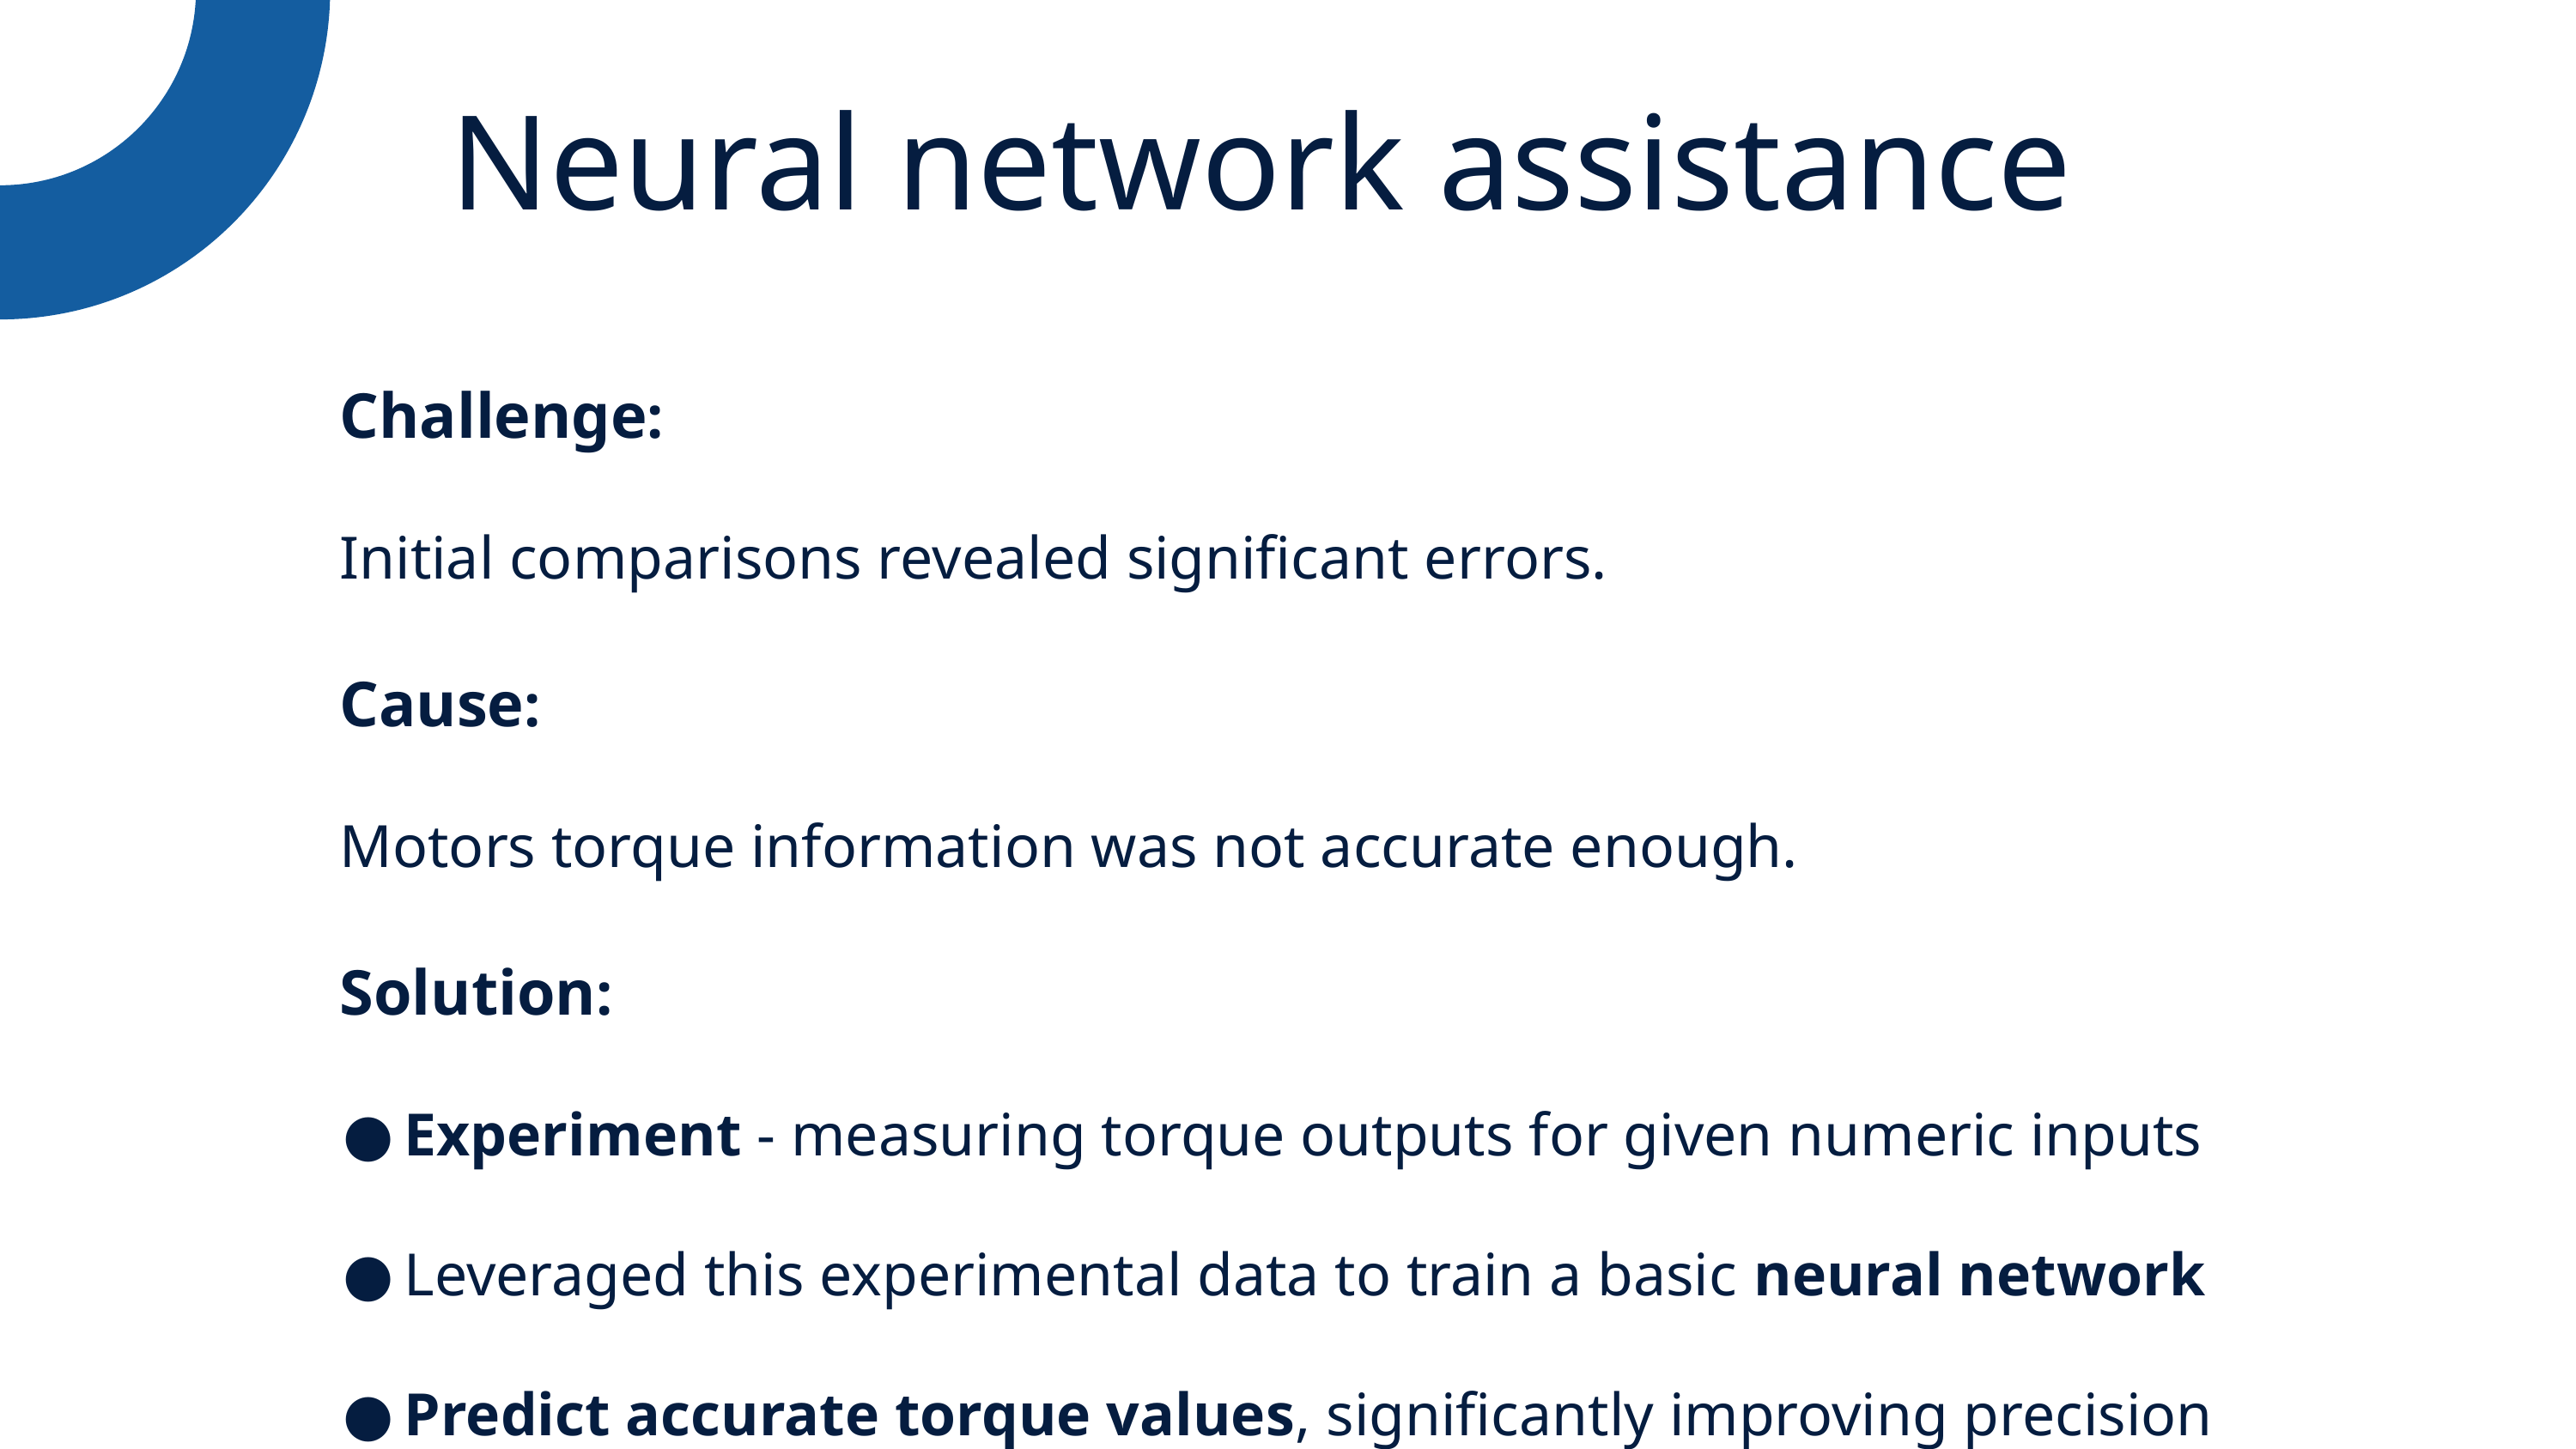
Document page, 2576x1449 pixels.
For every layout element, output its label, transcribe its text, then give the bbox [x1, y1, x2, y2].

text_box [0, 0, 264, 252]
text_box Neural network assistance [450, 79, 2576, 237]
text_box Challenge: Initial comparisons revealed significant errors. Cause: Motors torque information was not accurate enough. Solution: Experiment - measuring torque outputs for given numeric inputs Leveraged this experimental data to train a basic neural network Predict accurate torque values, significantly improving precision [339, 301, 2456, 1449]
